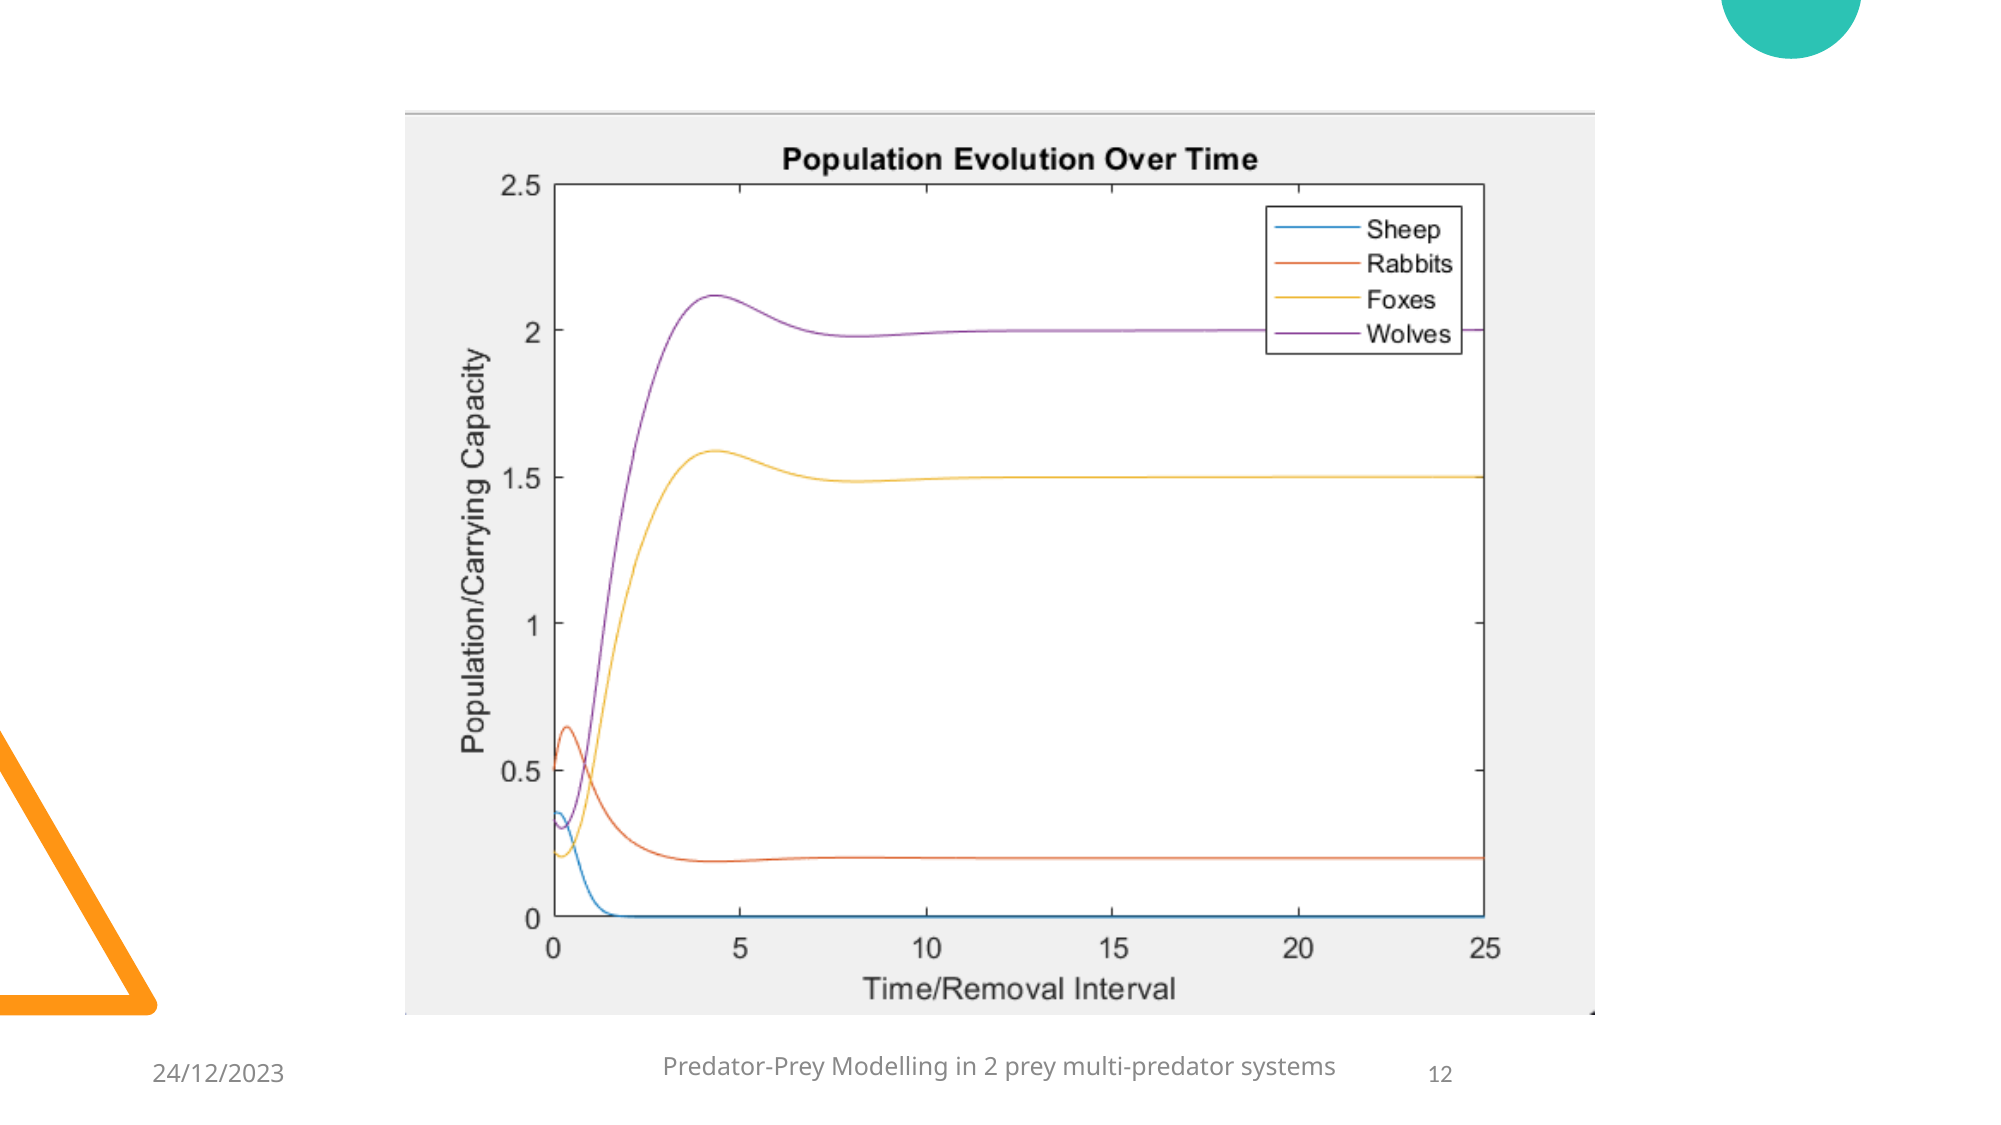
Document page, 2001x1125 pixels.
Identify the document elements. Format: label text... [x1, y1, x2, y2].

text_box Predator-Prey Modelling in 2 prey multi-predator systems [556, 1042, 1444, 1103]
text_box 24/12/2023 [137, 1042, 556, 1103]
text_box [1444, 1042, 1863, 1103]
picture [405, 110, 1595, 1015]
